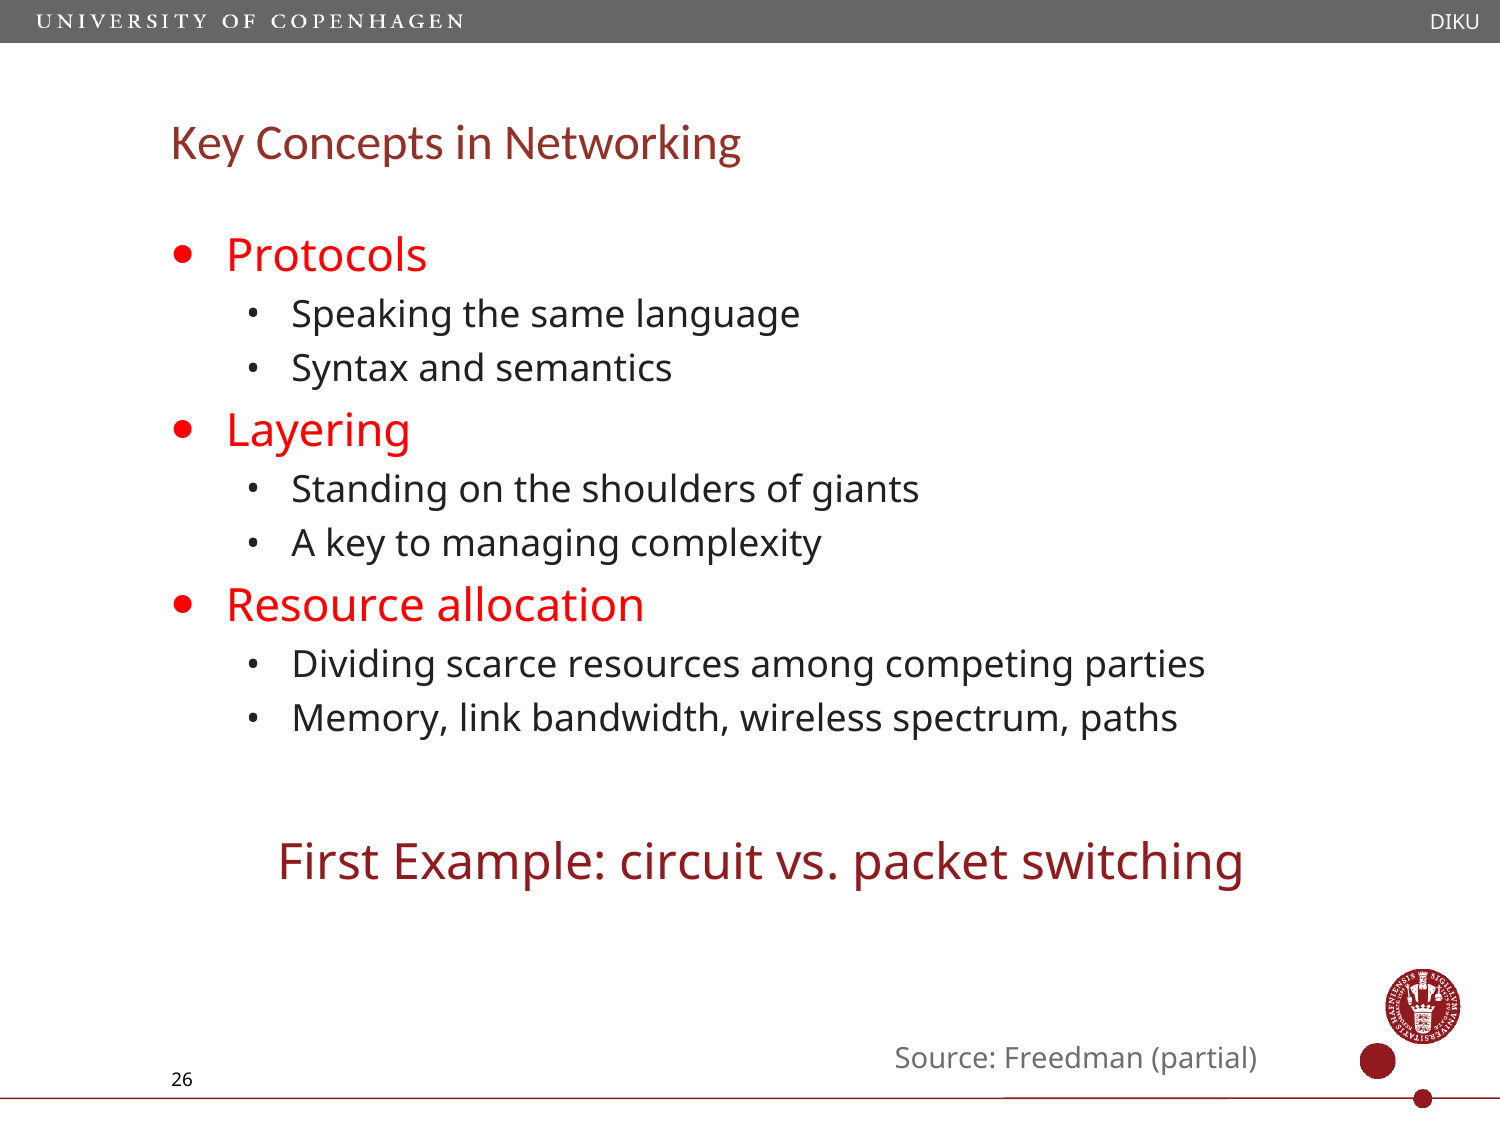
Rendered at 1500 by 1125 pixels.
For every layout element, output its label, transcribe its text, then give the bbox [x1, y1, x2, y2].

text_box Source: Freedman (partial) [879, 1031, 1341, 1083]
text_box Key Concepts in Networking [171, 75, 1329, 171]
text_box First Example: circuit vs. packet switching [123, 822, 1400, 898]
text_box DIKU [469, 0, 1495, 43]
text_box Protocols Speaking the same language Syntax and semantics Layering Standing on the shoulders of giants A key to managing complexity Resource allocation Dividing scarce resources among competing parties Memory, link bandwidth, wireless spectrum, paths [171, 225, 1329, 822]
text_box <number> [171, 1067, 522, 1092]
picture [0, 910, 1500, 1122]
